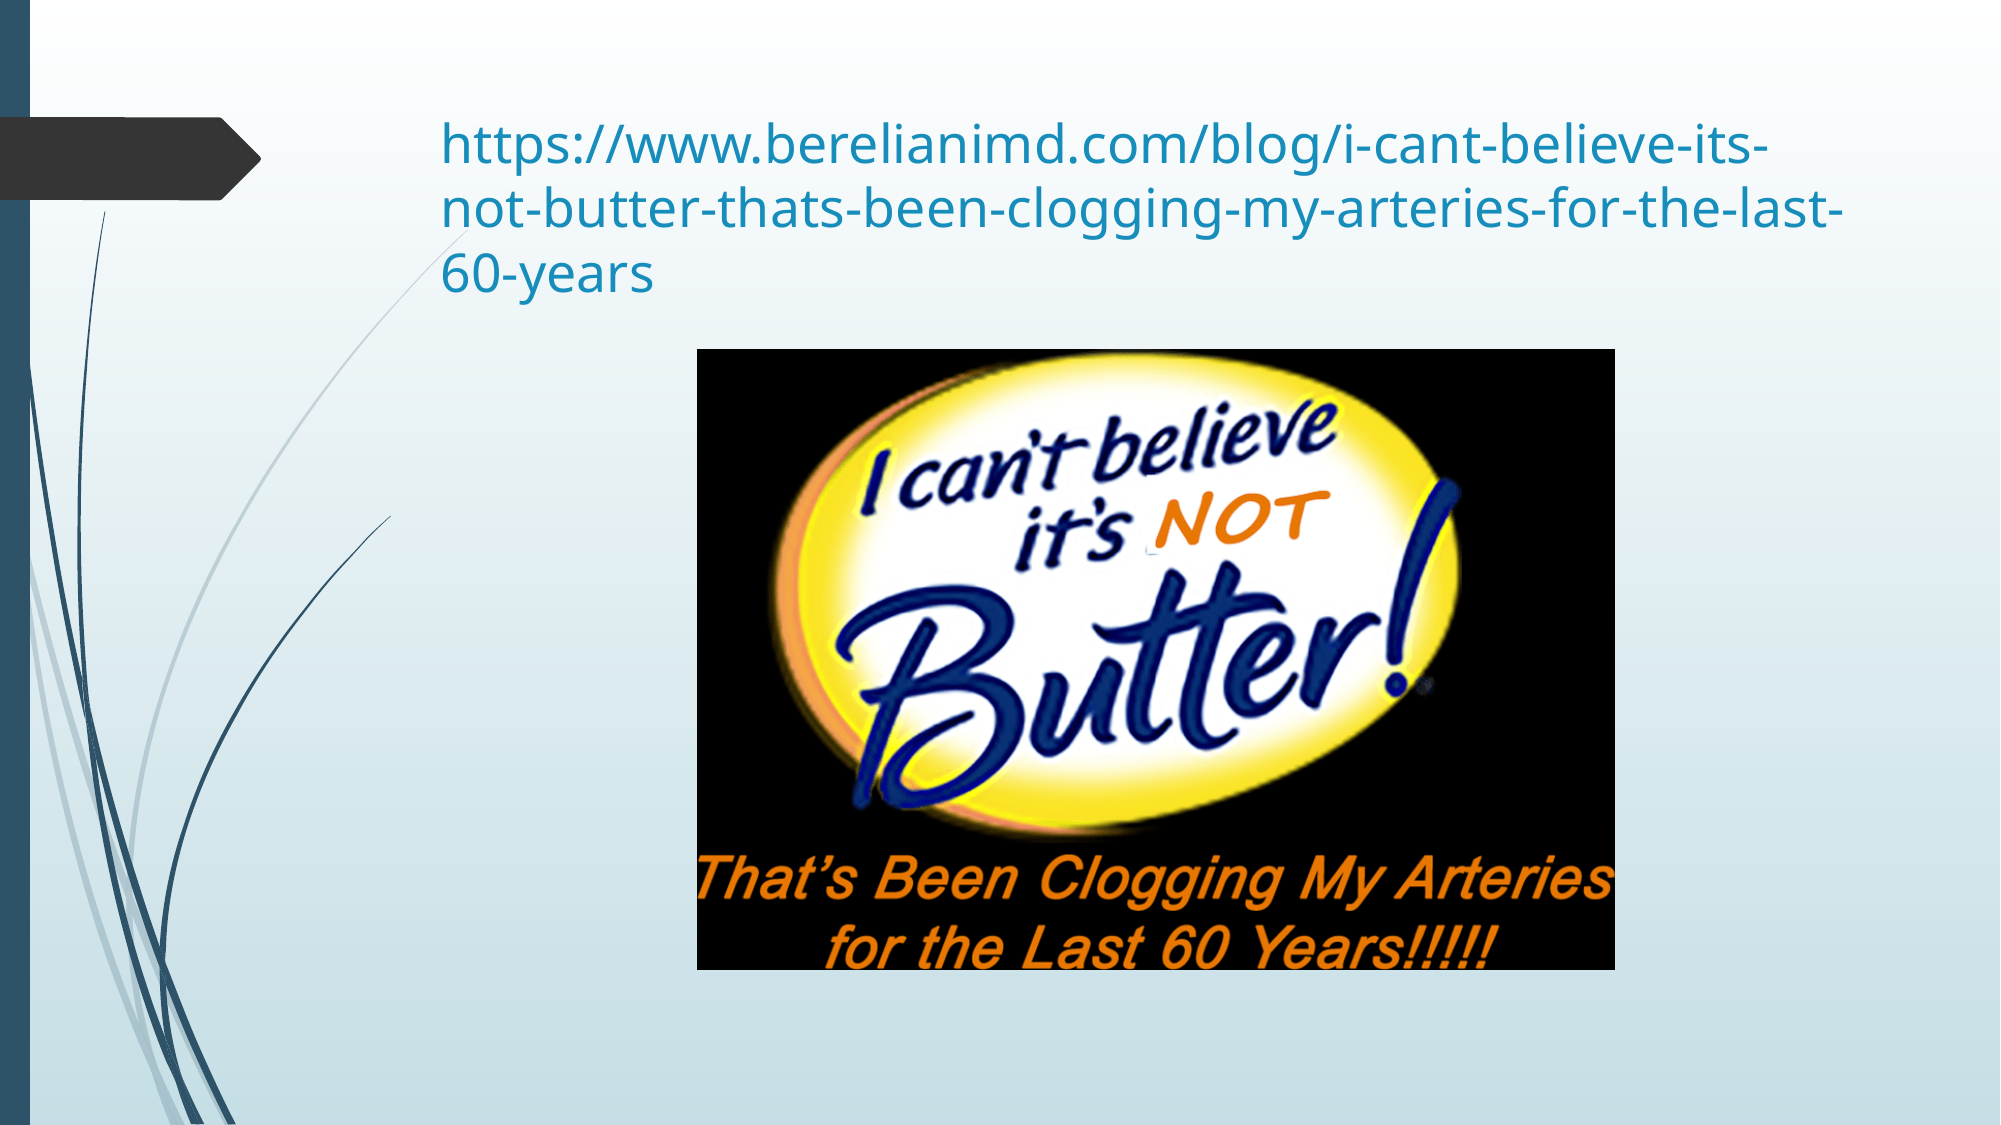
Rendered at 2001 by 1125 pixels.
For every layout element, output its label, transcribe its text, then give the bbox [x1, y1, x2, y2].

picture [697, 350, 1615, 970]
title https://www.berelianimd.com/blog/i-cant-believe-its-not-butter-thats-been-clogging-my-arteries-for-the-last-60-years [425, 102, 1888, 313]
